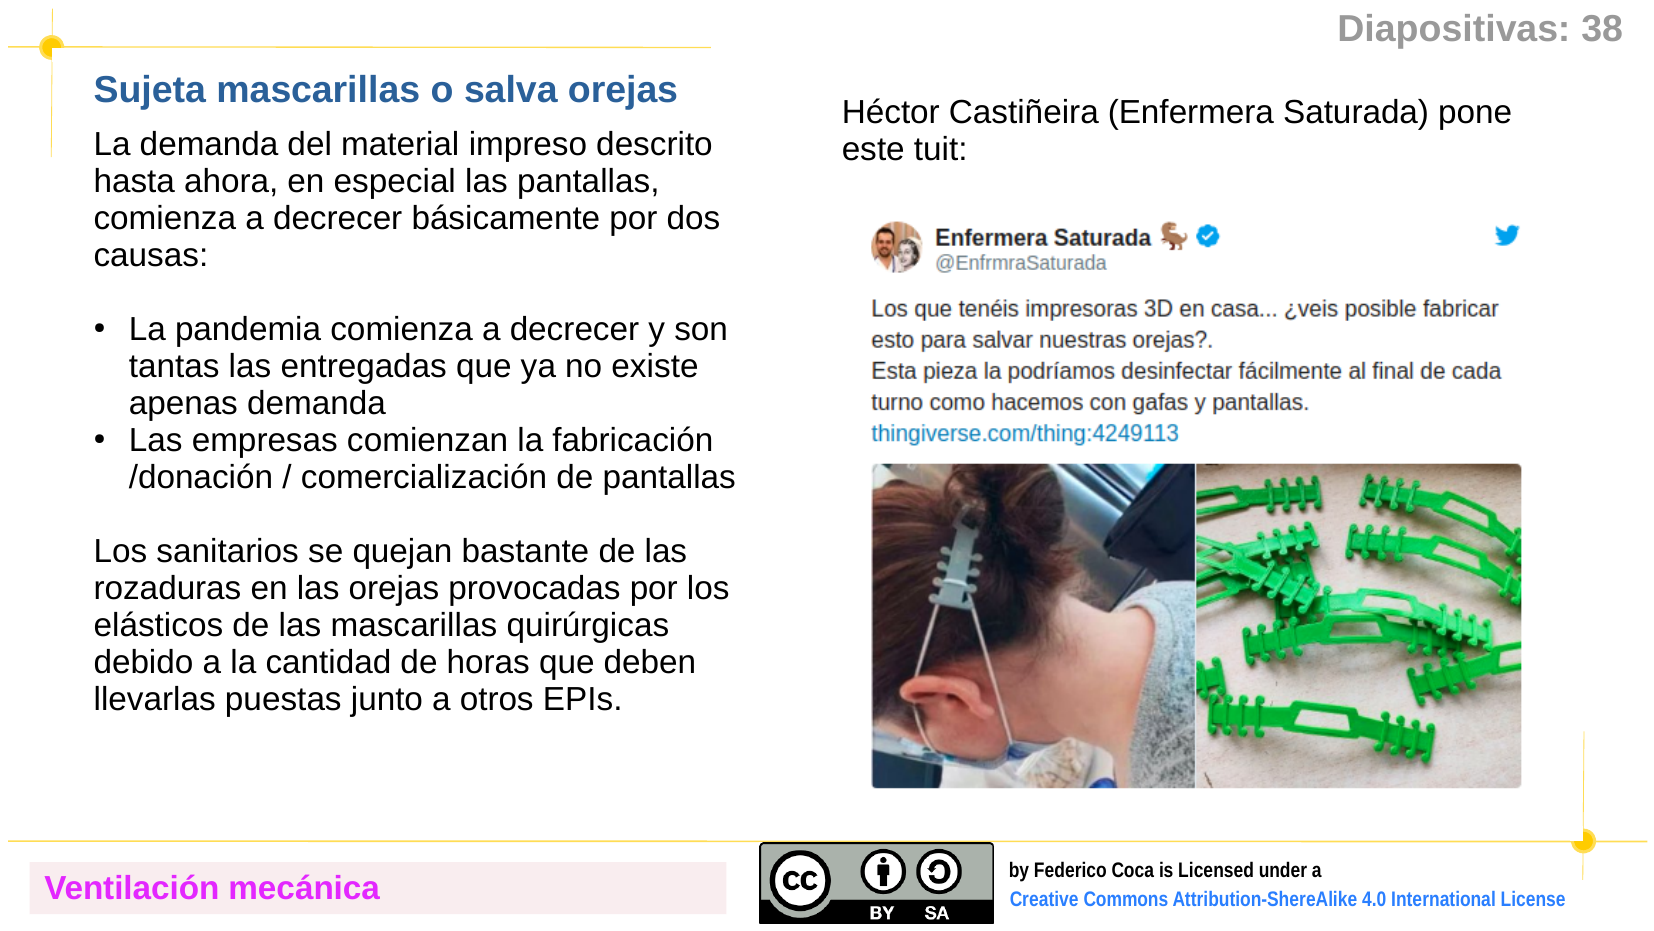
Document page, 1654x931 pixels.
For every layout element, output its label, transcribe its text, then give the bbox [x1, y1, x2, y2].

picture [863, 202, 1530, 794]
text_box Ventilación mecánica [29, 862, 727, 915]
text_box La demanda del material impreso descrito hasta ahora, en especial las pantallas, comienza a decrecer básicamente por dos causas: La pandemia comienza a decrecer y son tantas las entregadas que ya no existe apenas demanda Las empresas comienzan la fabricación /donación / comercialización de pantallas Los sanitarios se quejan bastante de las rozaduras en las orejas provocadas por los elásticos de las mascarillas quirúrgicas debido a la cantidad de horas que deben llevarlas puestas junto a otros EPIs. [78, 118, 771, 763]
text_box Diapositivas: 38 [1322, 0, 1644, 57]
text_box Héctor Castiñeira (Enfermera Saturada) pone este tuit: [827, 86, 1578, 213]
text_box Sujeta mascarillas o salva orejas [78, 61, 886, 119]
